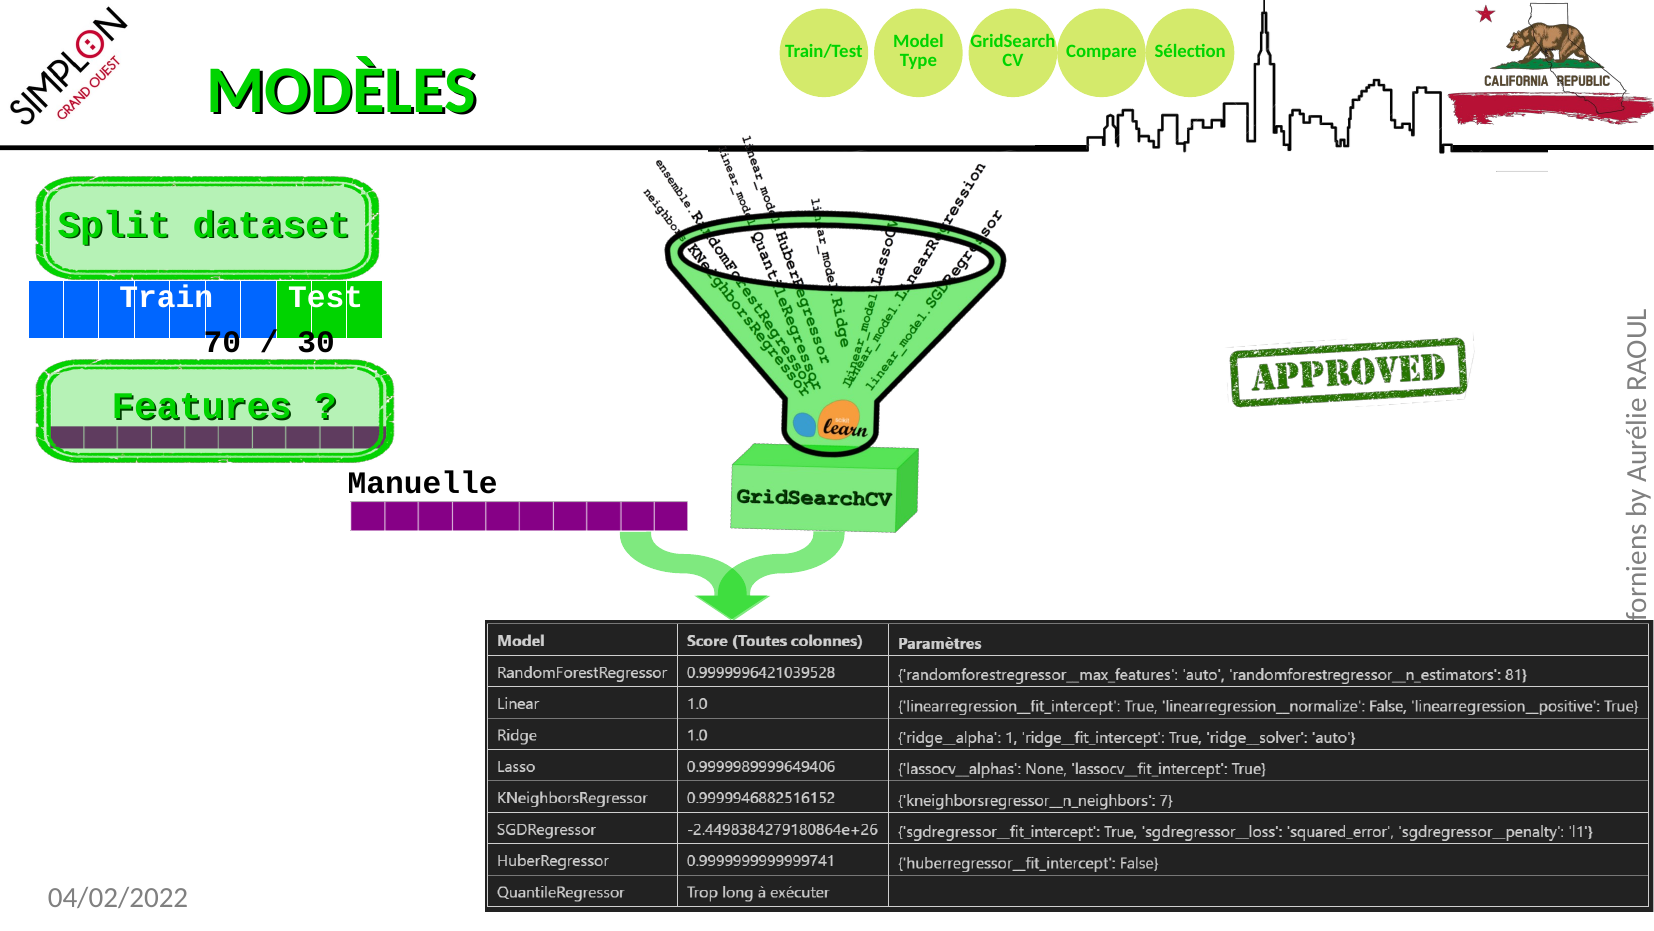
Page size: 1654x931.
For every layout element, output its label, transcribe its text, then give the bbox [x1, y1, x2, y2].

picture [29, 354, 399, 467]
picture [2, 2, 147, 145]
text_box Train/Test [779, 8, 869, 98]
table_header [99, 331, 134, 338]
text_box Train Test [29, 274, 394, 331]
picture [29, 171, 384, 284]
table_header [29, 331, 63, 338]
title MODÈLES [206, 43, 1003, 148]
text_box GridSearch CV [968, 8, 1057, 98]
text_box Compare [1057, 8, 1146, 98]
table_header [358, 331, 382, 338]
text_box Manuelle [333, 460, 642, 511]
table_header [64, 331, 98, 338]
table_header [170, 331, 188, 338]
table_header [135, 331, 169, 338]
text_box Sélection [1145, 8, 1235, 98]
title MODÈLES [1008, 43, 1388, 148]
picture [485, 620, 1654, 912]
text_box Model Type [874, 8, 963, 98]
picture [350, 0, 1654, 557]
picture [1224, 331, 1477, 414]
text_box 70 / 30 [188, 318, 358, 354]
text_box [619, 531, 845, 621]
